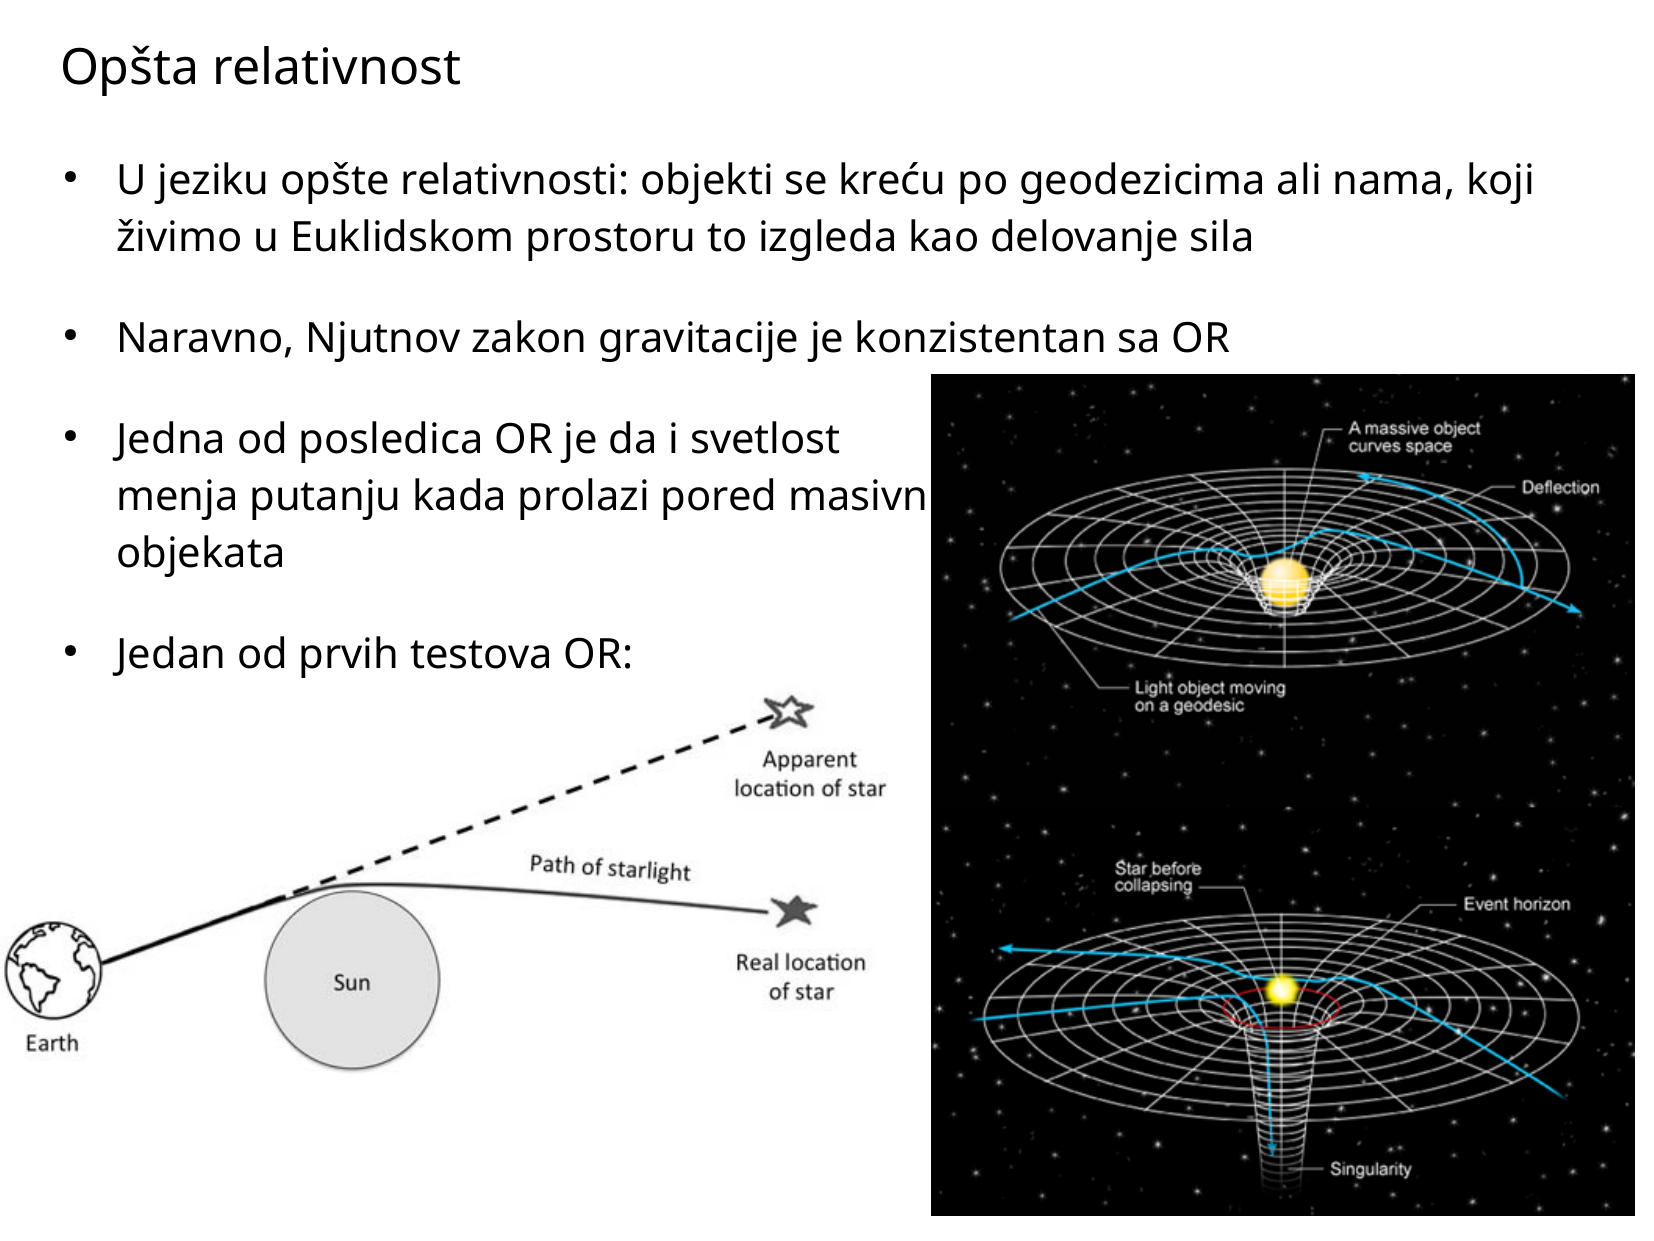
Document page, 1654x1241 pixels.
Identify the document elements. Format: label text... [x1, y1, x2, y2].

picture [0, 685, 891, 1088]
title Opšta relativnost [59, 17, 1648, 113]
picture [931, 374, 1635, 1216]
list U jeziku opšte relativnosti: objekti se kreću po geodezicima ali nama, koji živimo u Euklidskom prostoru to izgleda kao delovanje sila Naravno, Njutnov zakon gravitacije je konzistentan sa OR Jedna od posledica OR je da i svetlost menja putanju kada prolazi pored masivnih objekata Jedan od prvih testova OR: [45, 150, 1635, 1173]
